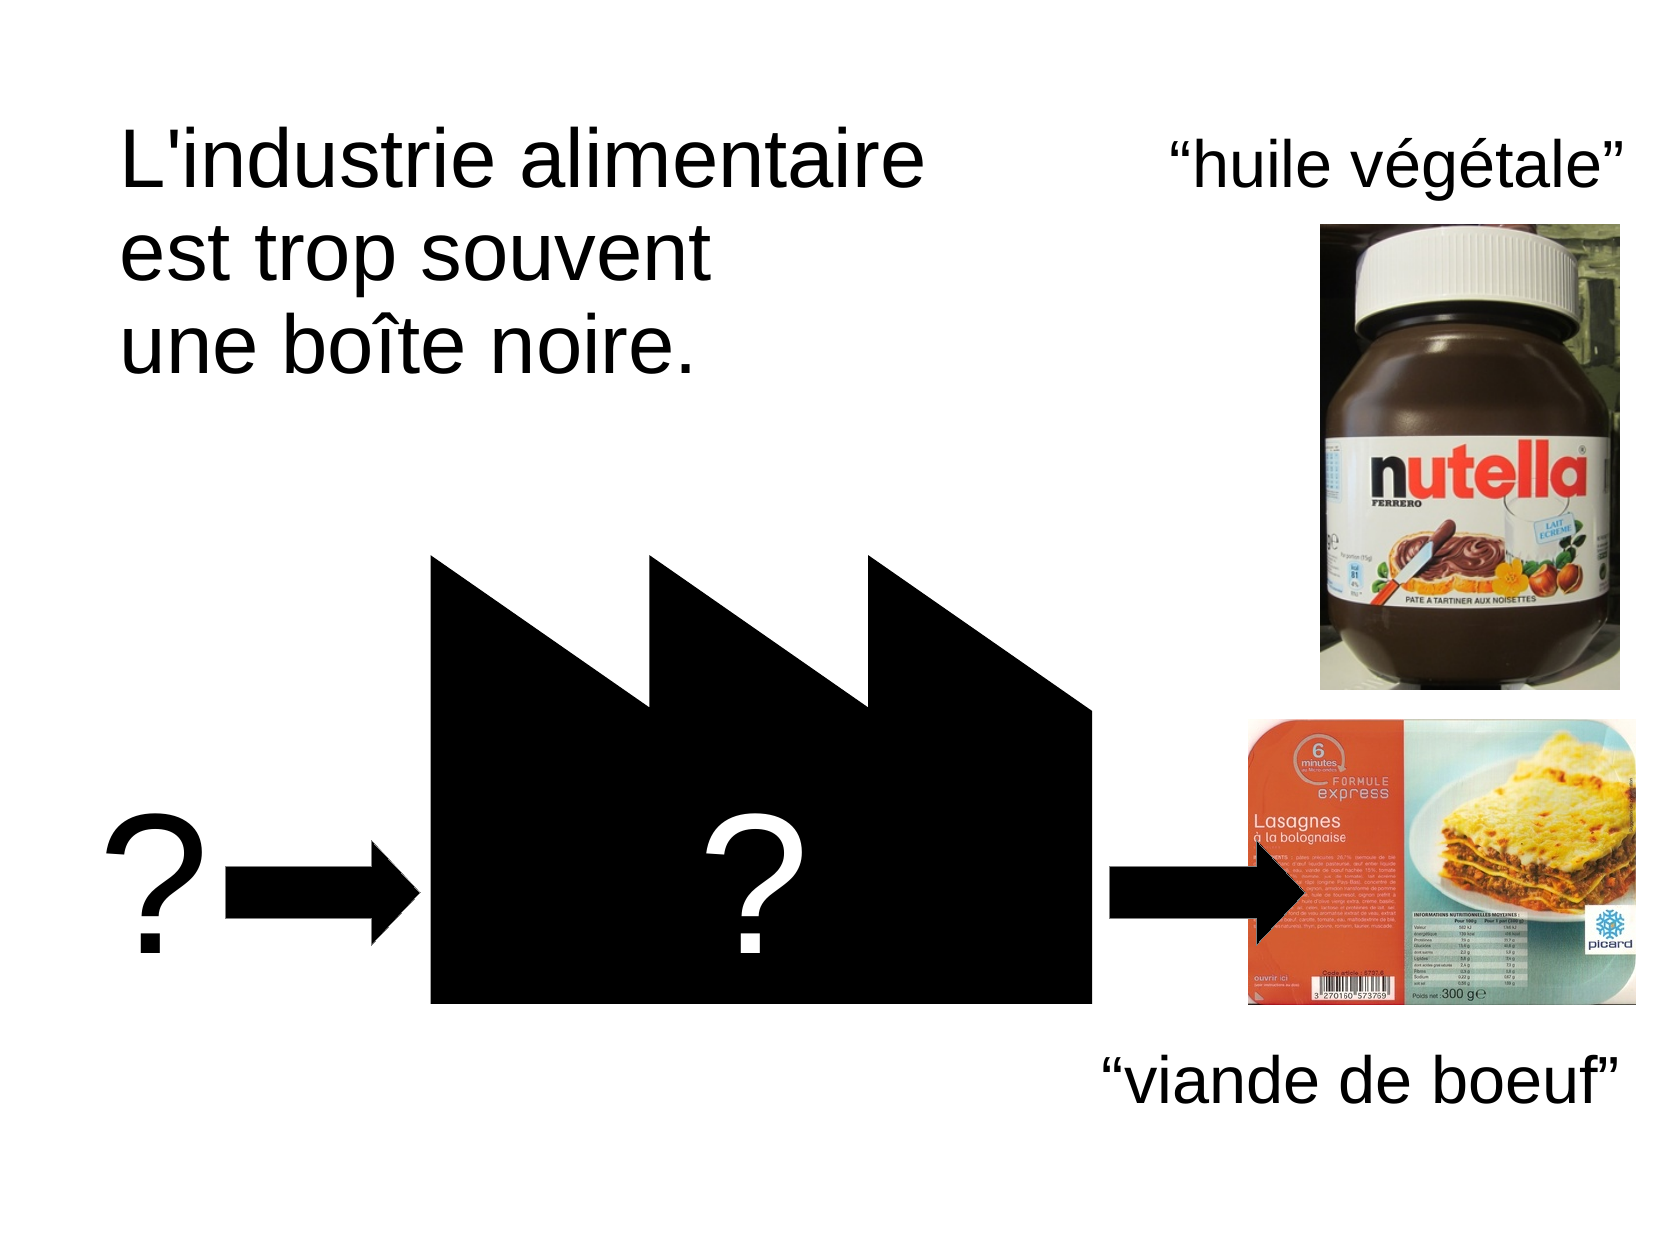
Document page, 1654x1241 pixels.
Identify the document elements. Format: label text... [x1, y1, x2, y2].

text_box [226, 840, 421, 946]
text_box [1109, 839, 1306, 946]
text_box L'industrie alimentaire est trop souvent une boîte noire. [105, 105, 942, 399]
text_box “huile végétale” [1155, 120, 1640, 210]
picture [1320, 224, 1620, 691]
text_box ? [684, 765, 826, 1004]
text_box ? [84, 765, 226, 1004]
picture [430, 555, 1096, 1006]
text_box “viande de boeuf” [1087, 1035, 1636, 1126]
picture [1248, 719, 1636, 1006]
